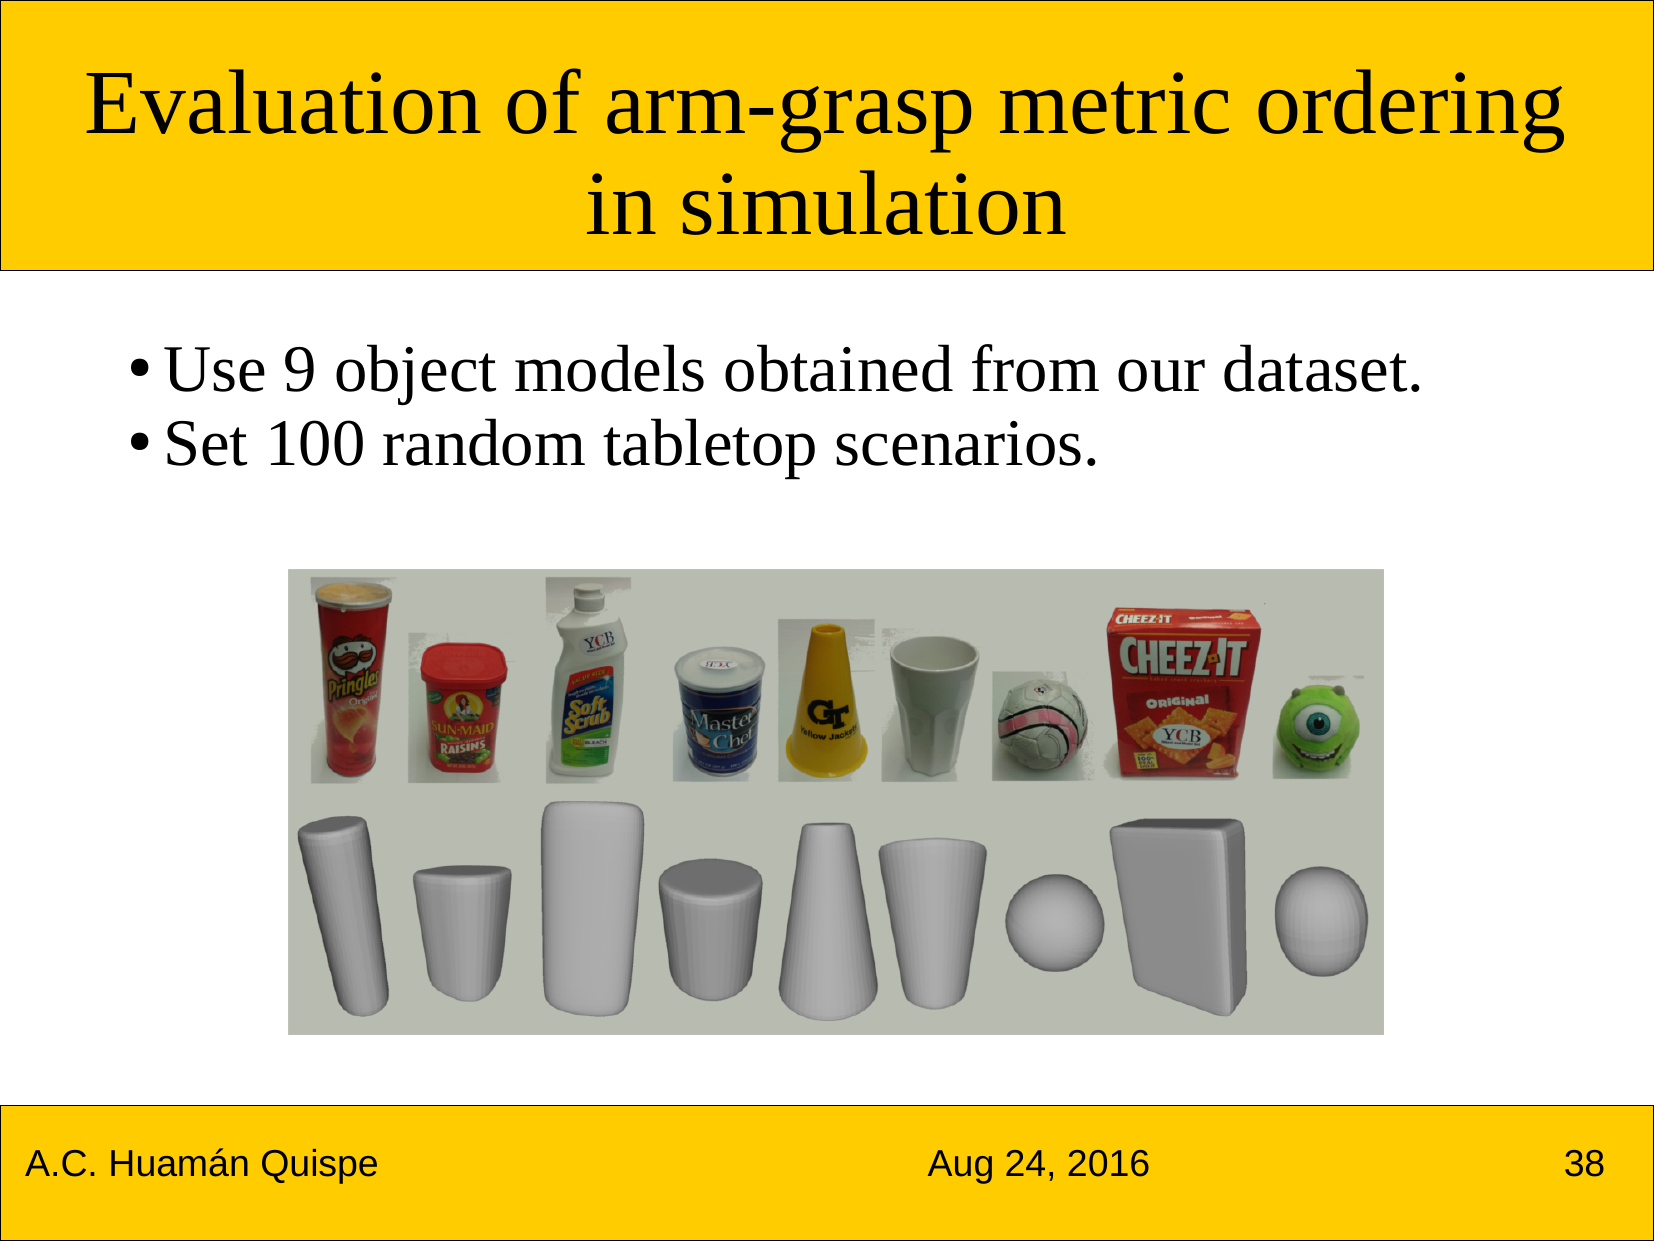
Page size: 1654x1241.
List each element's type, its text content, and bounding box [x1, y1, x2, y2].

title Evaluation of arm-grasp metric ordering in simulation [82, 49, 1571, 257]
text_box Use 9 object models obtained from our dataset. Set 100 random tabletop scenarios. [113, 324, 1599, 565]
picture [288, 569, 1384, 1036]
